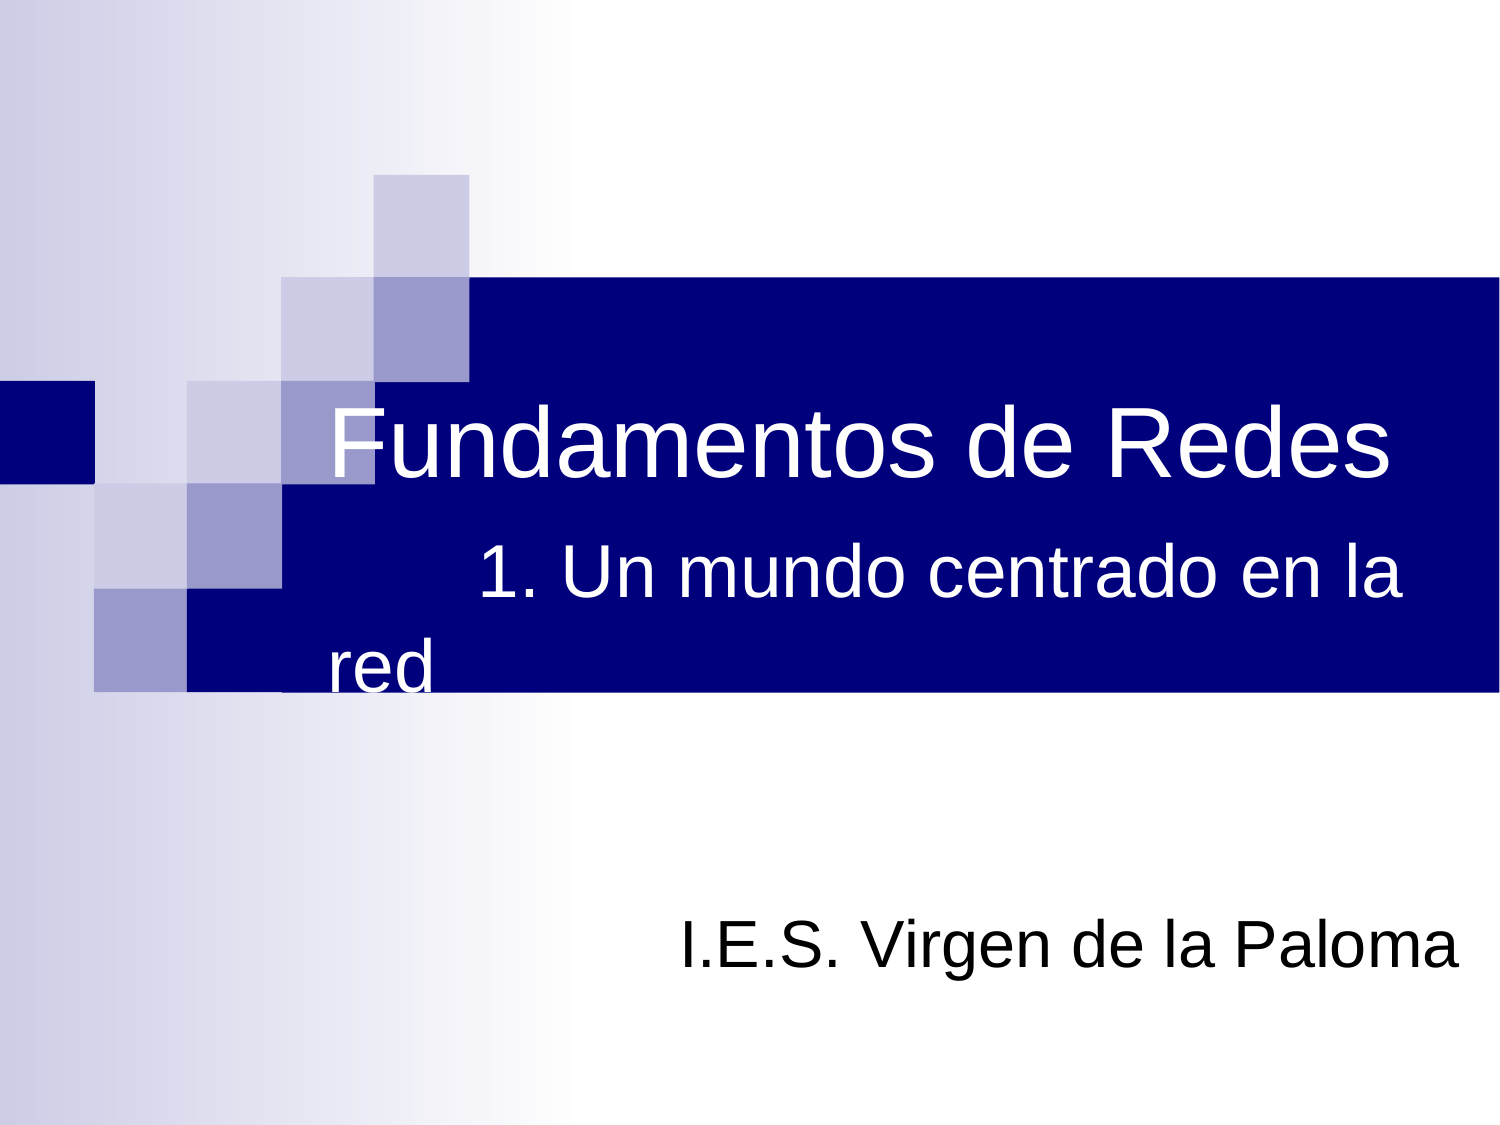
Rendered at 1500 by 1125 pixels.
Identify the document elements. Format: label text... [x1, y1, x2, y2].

text_box Fundamentos de Redes 1. Un mundo centrado en la red [312, 361, 1500, 725]
text_box I.E.S. Virgen de la Paloma [88, 699, 1476, 989]
